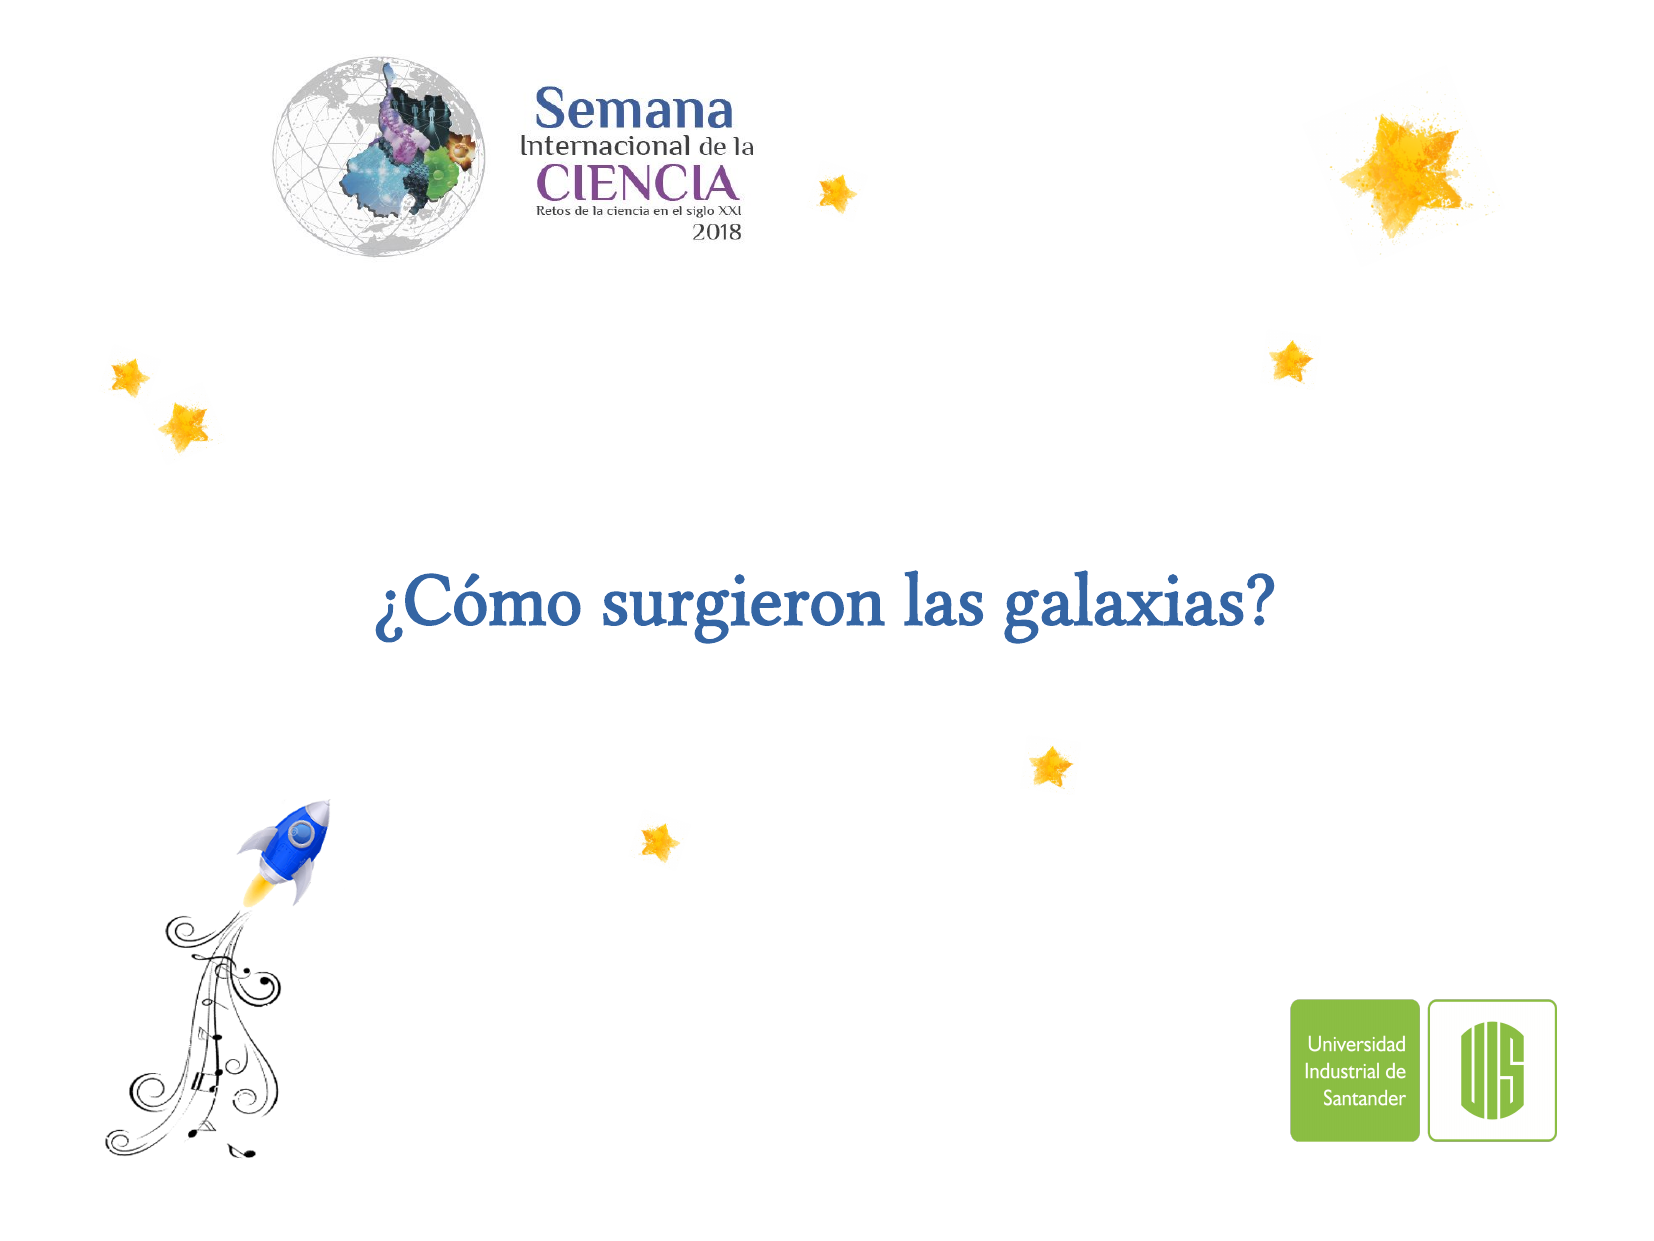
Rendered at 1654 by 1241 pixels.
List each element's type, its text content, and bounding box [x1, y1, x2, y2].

title ¿Cómo surgieron las galaxias? [58, 556, 1592, 643]
picture [0, 0, 1654, 1241]
